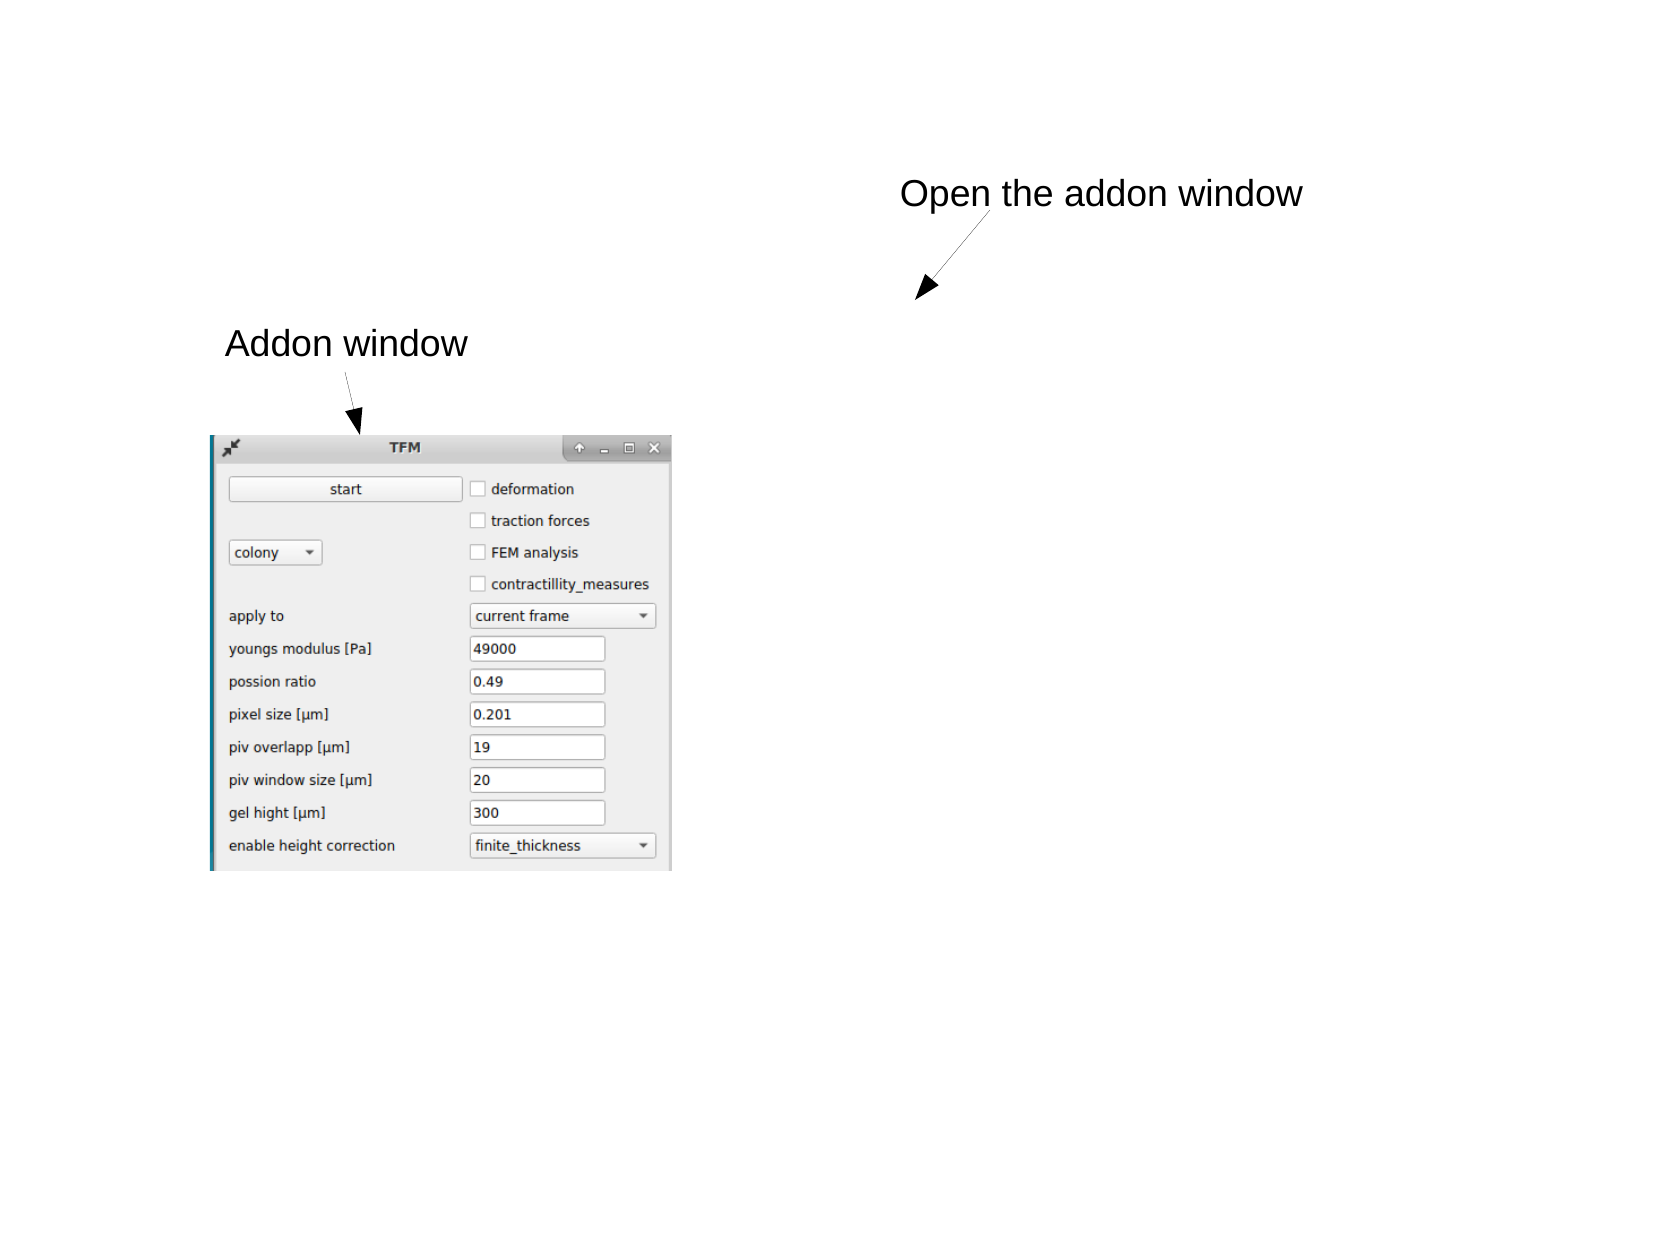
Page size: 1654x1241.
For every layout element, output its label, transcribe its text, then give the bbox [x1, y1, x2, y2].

text_box Open the addon window [884, 165, 1474, 222]
picture [209, 264, 1255, 1021]
text_box Addon window [209, 315, 799, 372]
